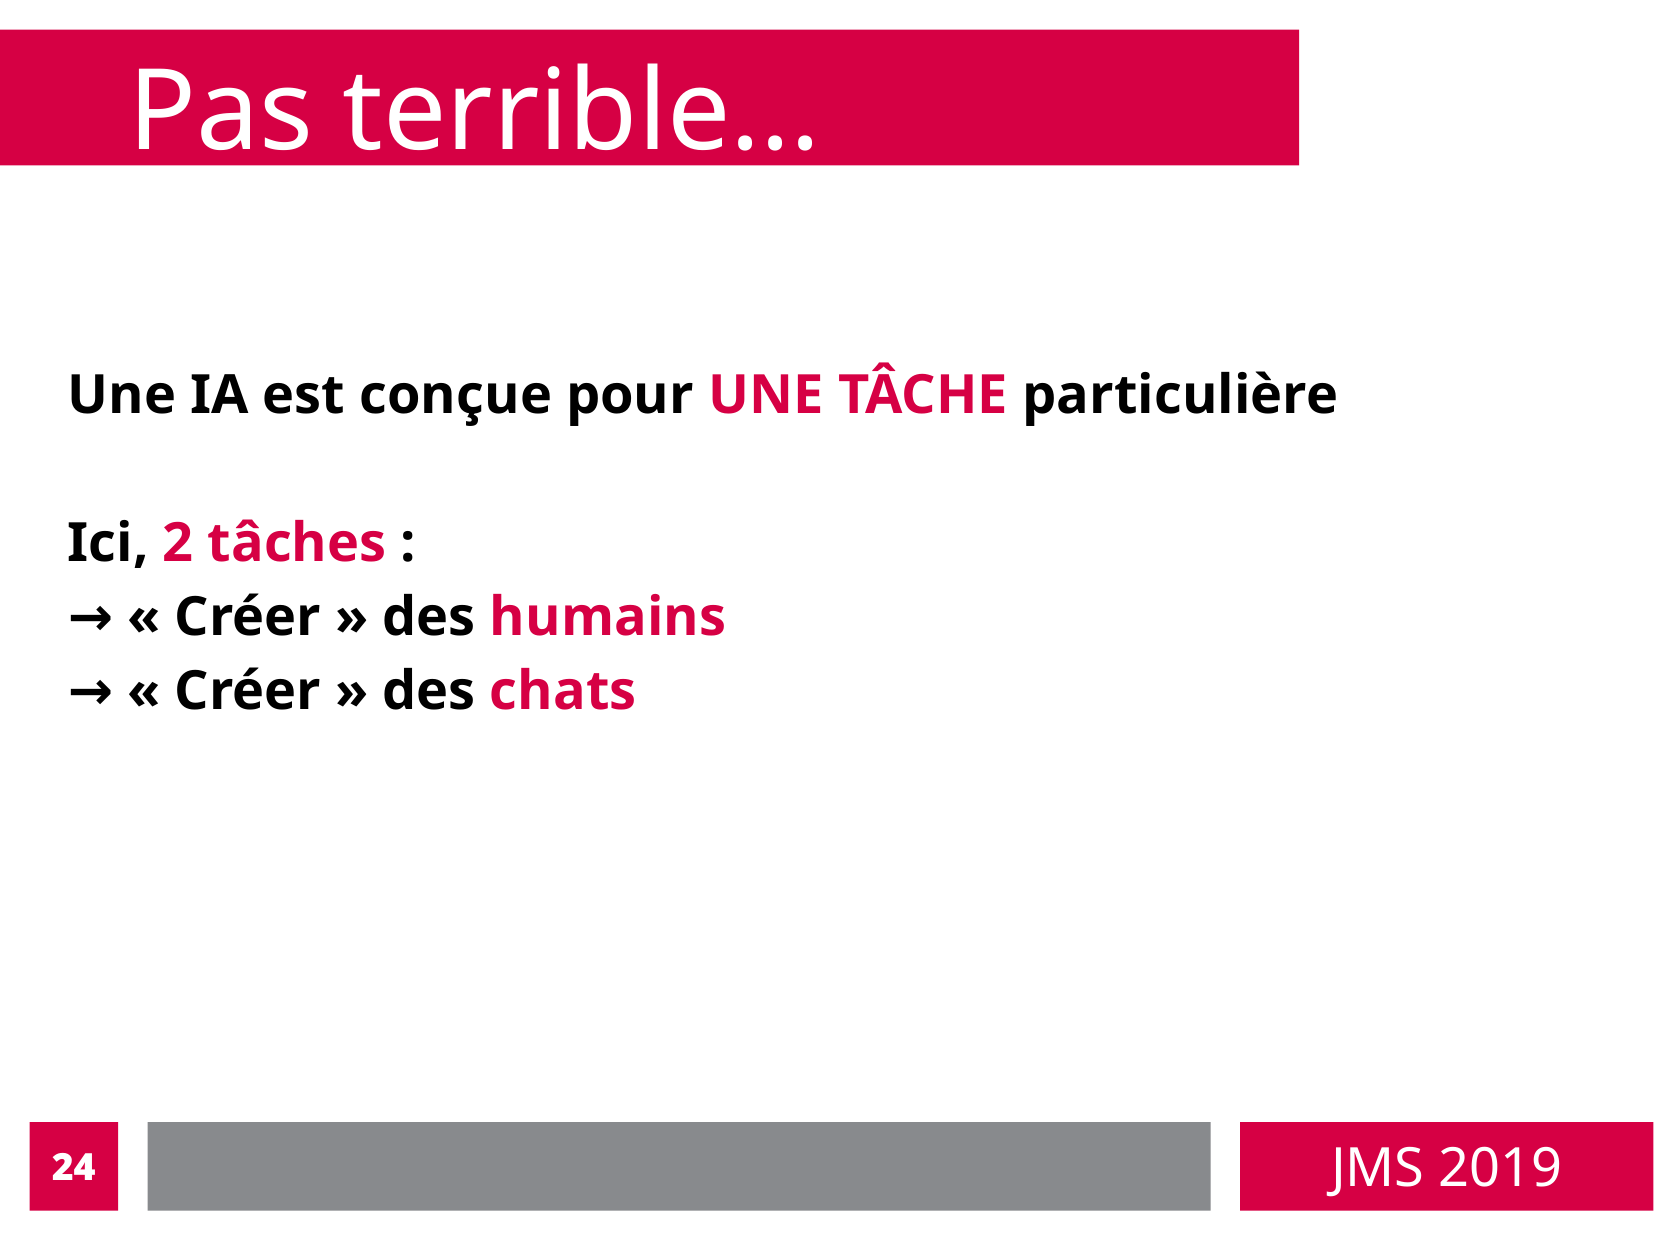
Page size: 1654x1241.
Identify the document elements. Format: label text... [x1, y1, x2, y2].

title Pas terrible... [0, 29, 1229, 178]
text_box Une IA est conçue pour UNE TÂCHE particulière Ici, 2 tâches : → « Créer » des humains → « Créer » des chats [53, 165, 1636, 1063]
